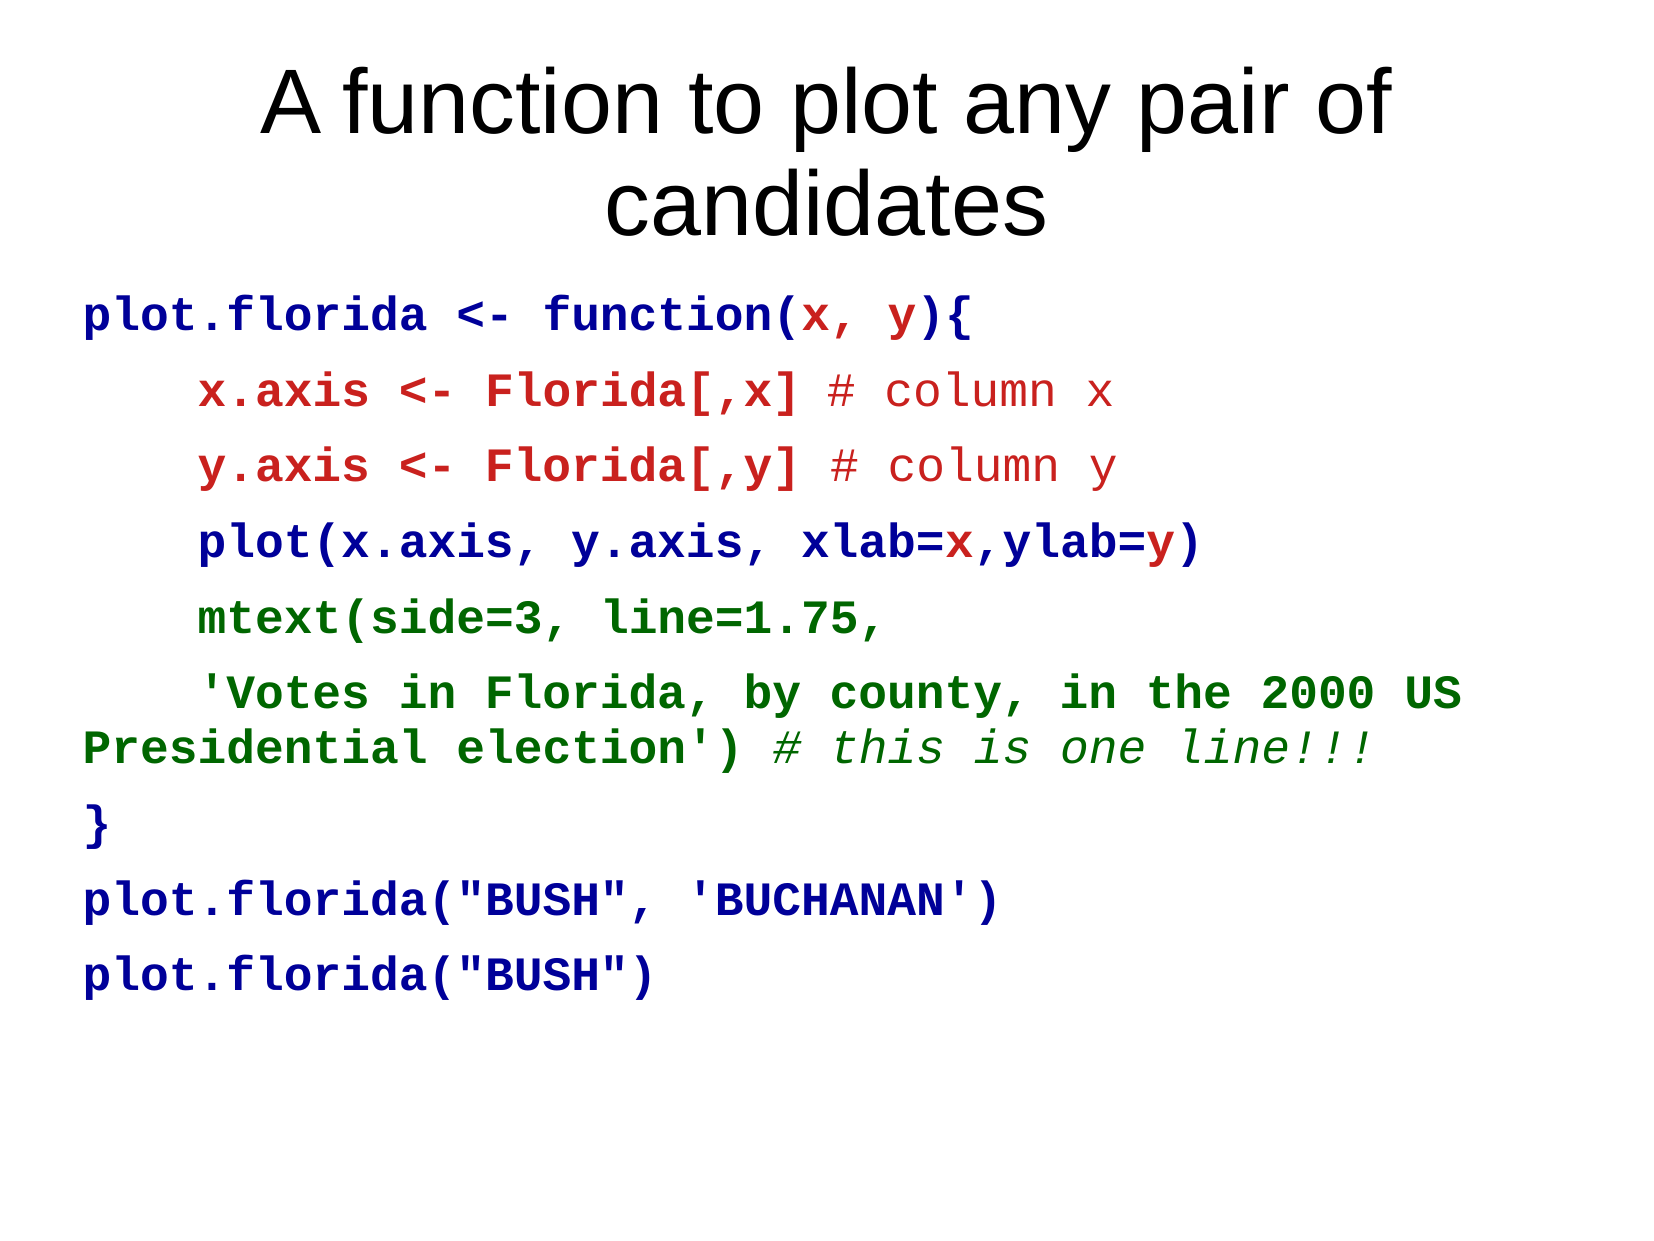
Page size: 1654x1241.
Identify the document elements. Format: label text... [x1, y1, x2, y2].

list plot.florida <- function(x, y){ x.axis <- Florida[,x] # column x y.axis <- Florida[,y] # column y plot(x.axis, y.axis, xlab=x,ylab=y) mtext(side=3, line=1.75, 'Votes in Florida, by county, in the 2000 US Presidential election') # this is one line!!! } plot.florida("BUSH", 'BUCHANAN') plot.florida("BUSH") [82, 290, 1571, 1010]
title A function to plot any pair of candidates [82, 49, 1571, 257]
